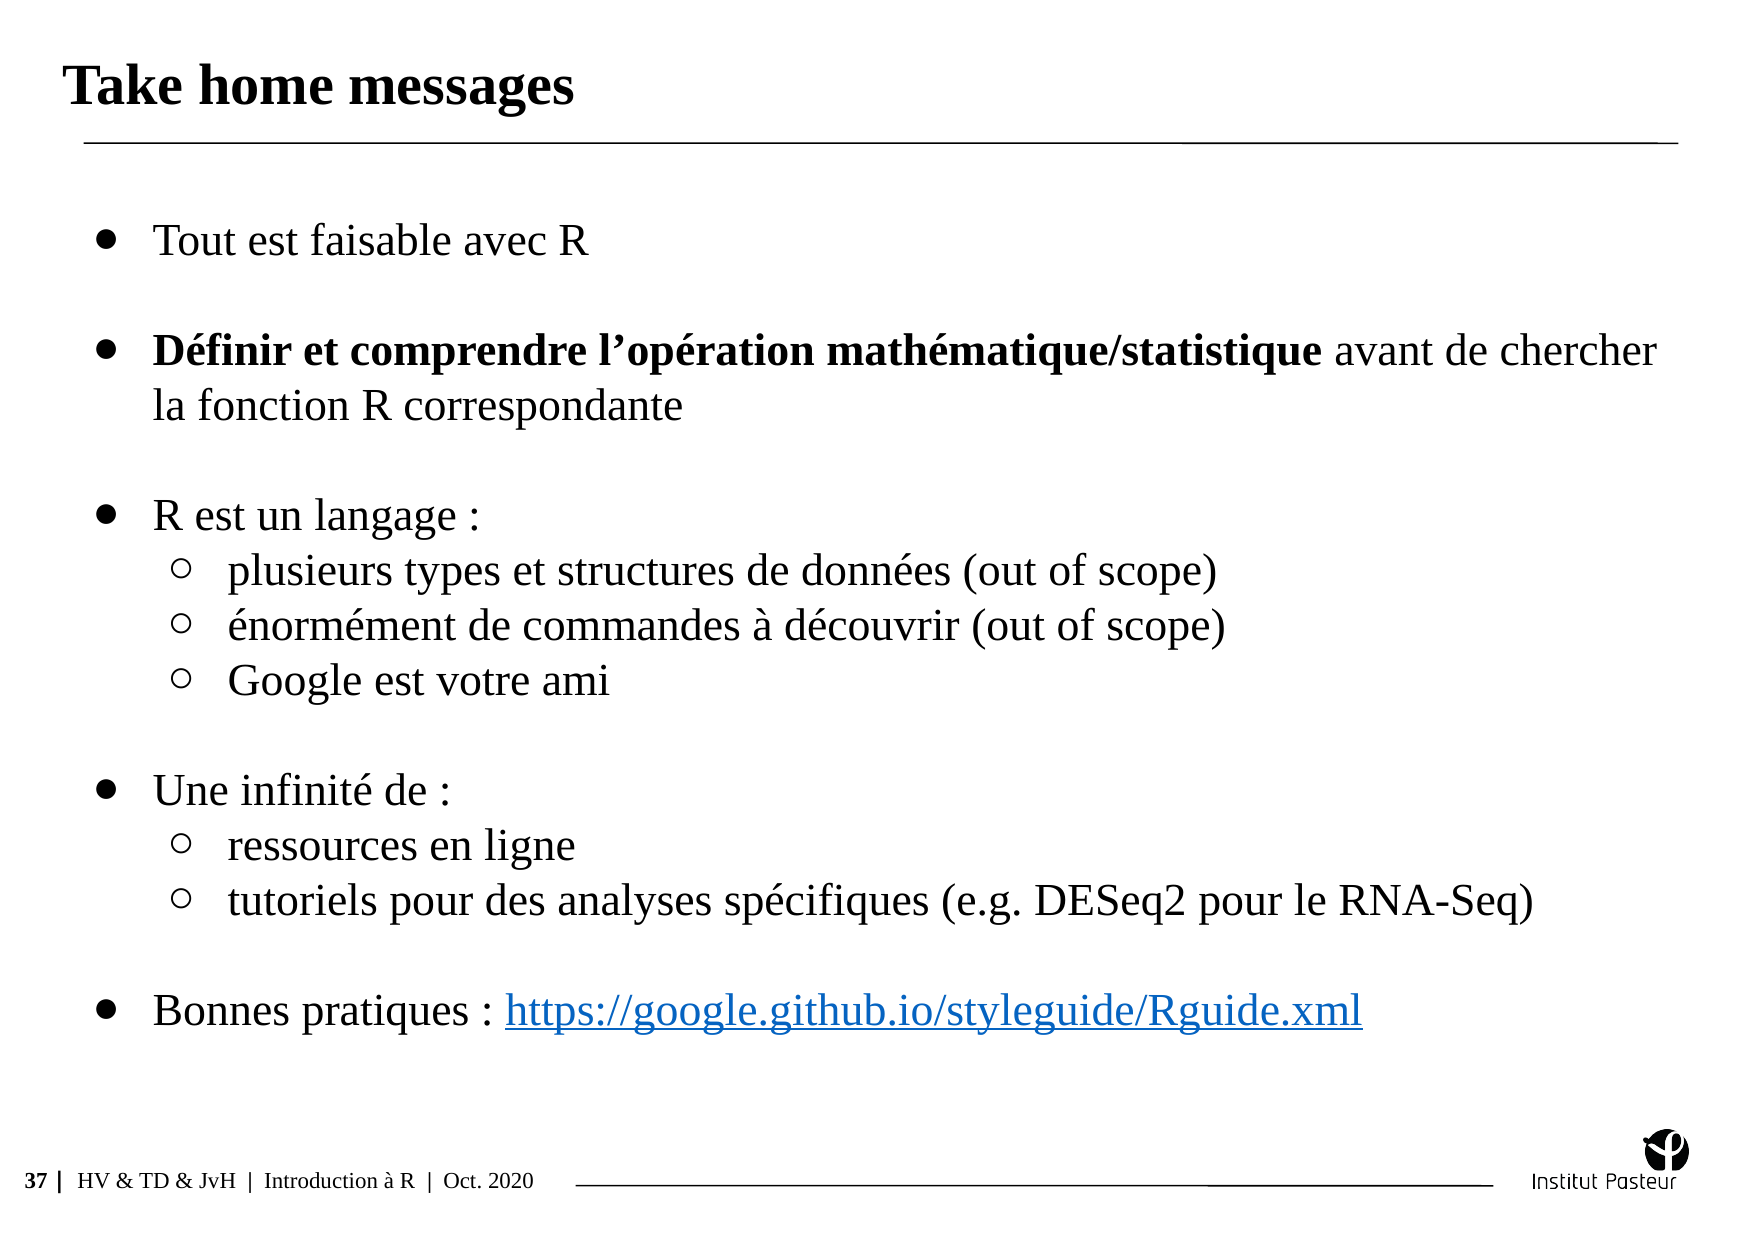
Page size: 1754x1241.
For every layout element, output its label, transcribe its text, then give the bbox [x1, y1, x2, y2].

text_box Take home messages [62, 2, 1692, 160]
list Tout est faisable avec R Définir et comprendre l’opération mathématique/statistique avant de chercher la fonction R correspondante R est un langage : plusieurs types et structures de données (out of scope) énormément de commandes à découvrir (out of scope) Google est votre ami Une infinité de : ressources en ligne tutoriels pour des analyses spécifiques (e.g. DESeq2 pour le RNA-Seq) Bonnes pratiques : https://google.github.io/styleguide/Rguide.xml [62, 194, 1692, 1152]
picture [1533, 1152, 1689, 1189]
